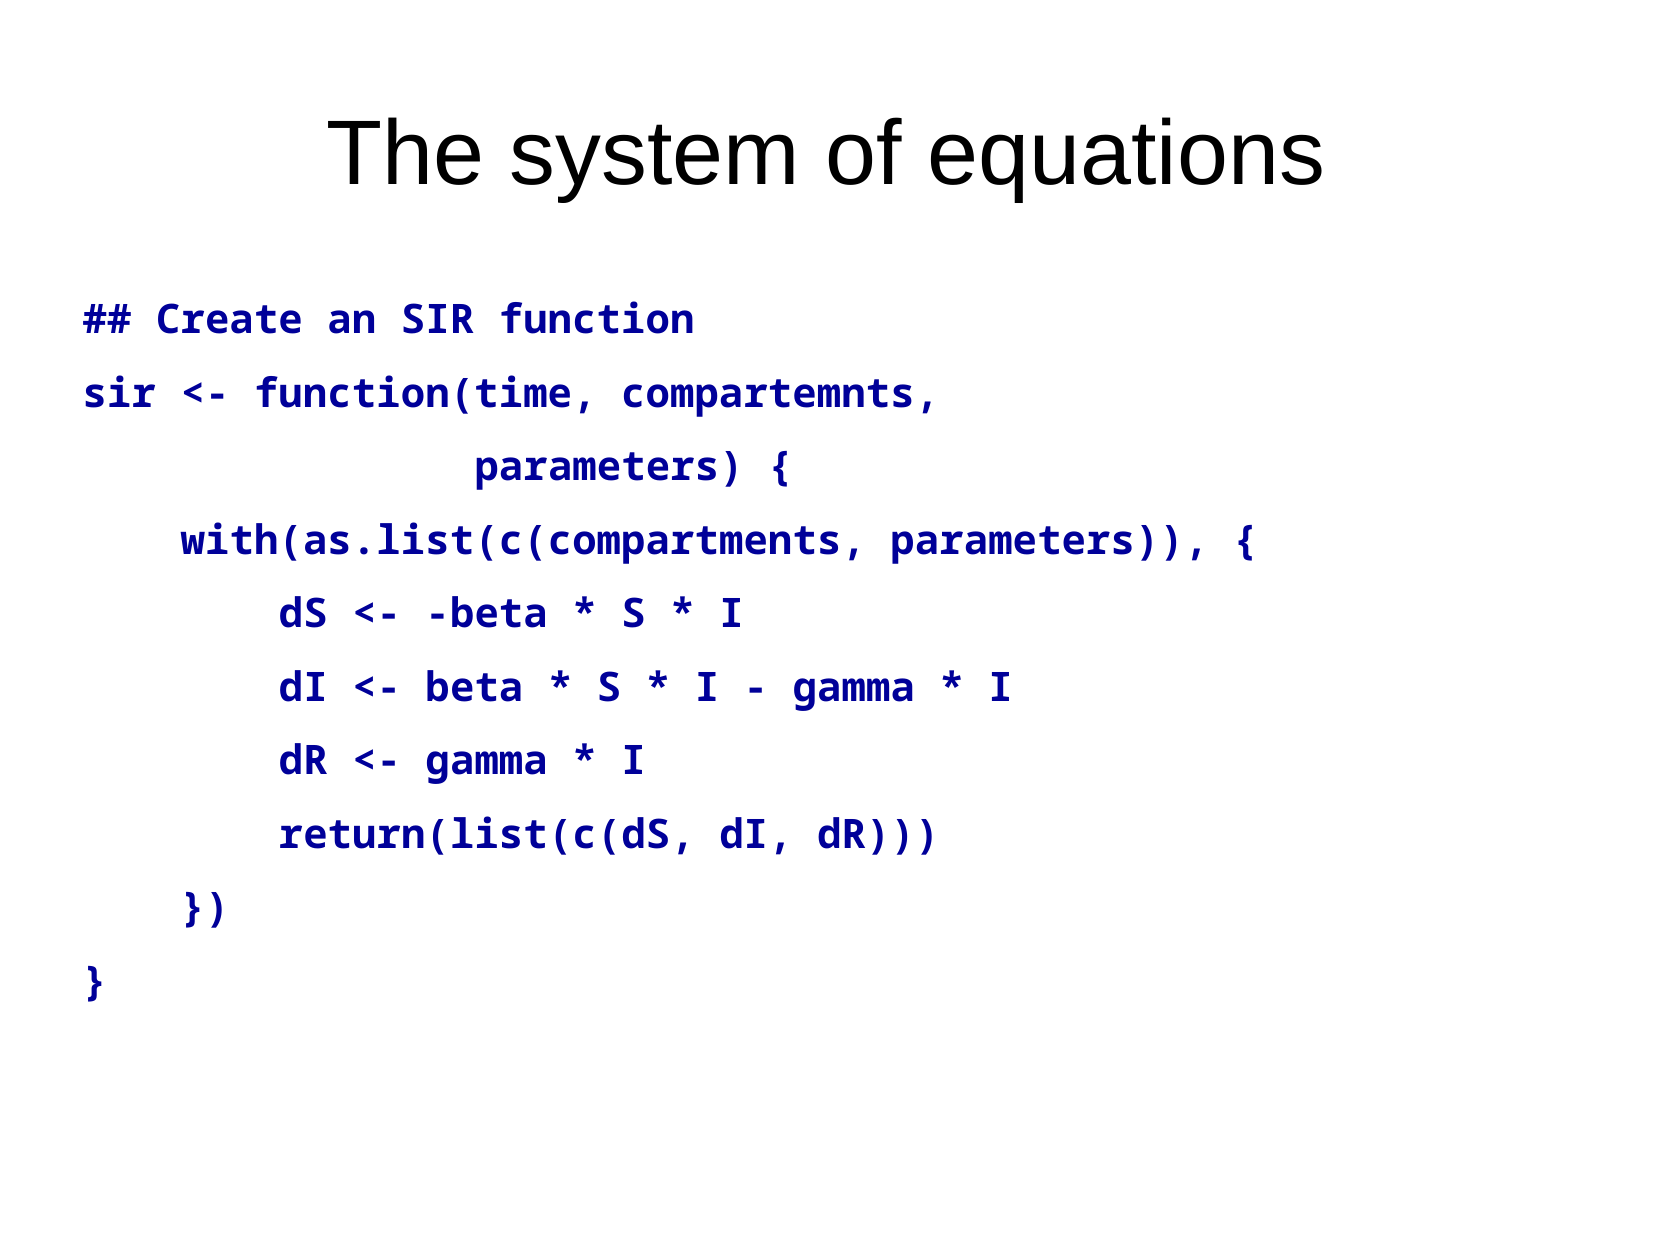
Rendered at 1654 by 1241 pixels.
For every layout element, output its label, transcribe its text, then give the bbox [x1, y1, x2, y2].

title The system of equations [82, 49, 1571, 257]
list ## Create an SIR function sir <- function(time, compartemnts, parameters) { with(as.list(c(compartments, parameters)), { dS <- -beta * S * I dI <- beta * S * I - gamma * I dR <- gamma * I return(list(c(dS, dI, dR))) }) } [82, 290, 1571, 1010]
